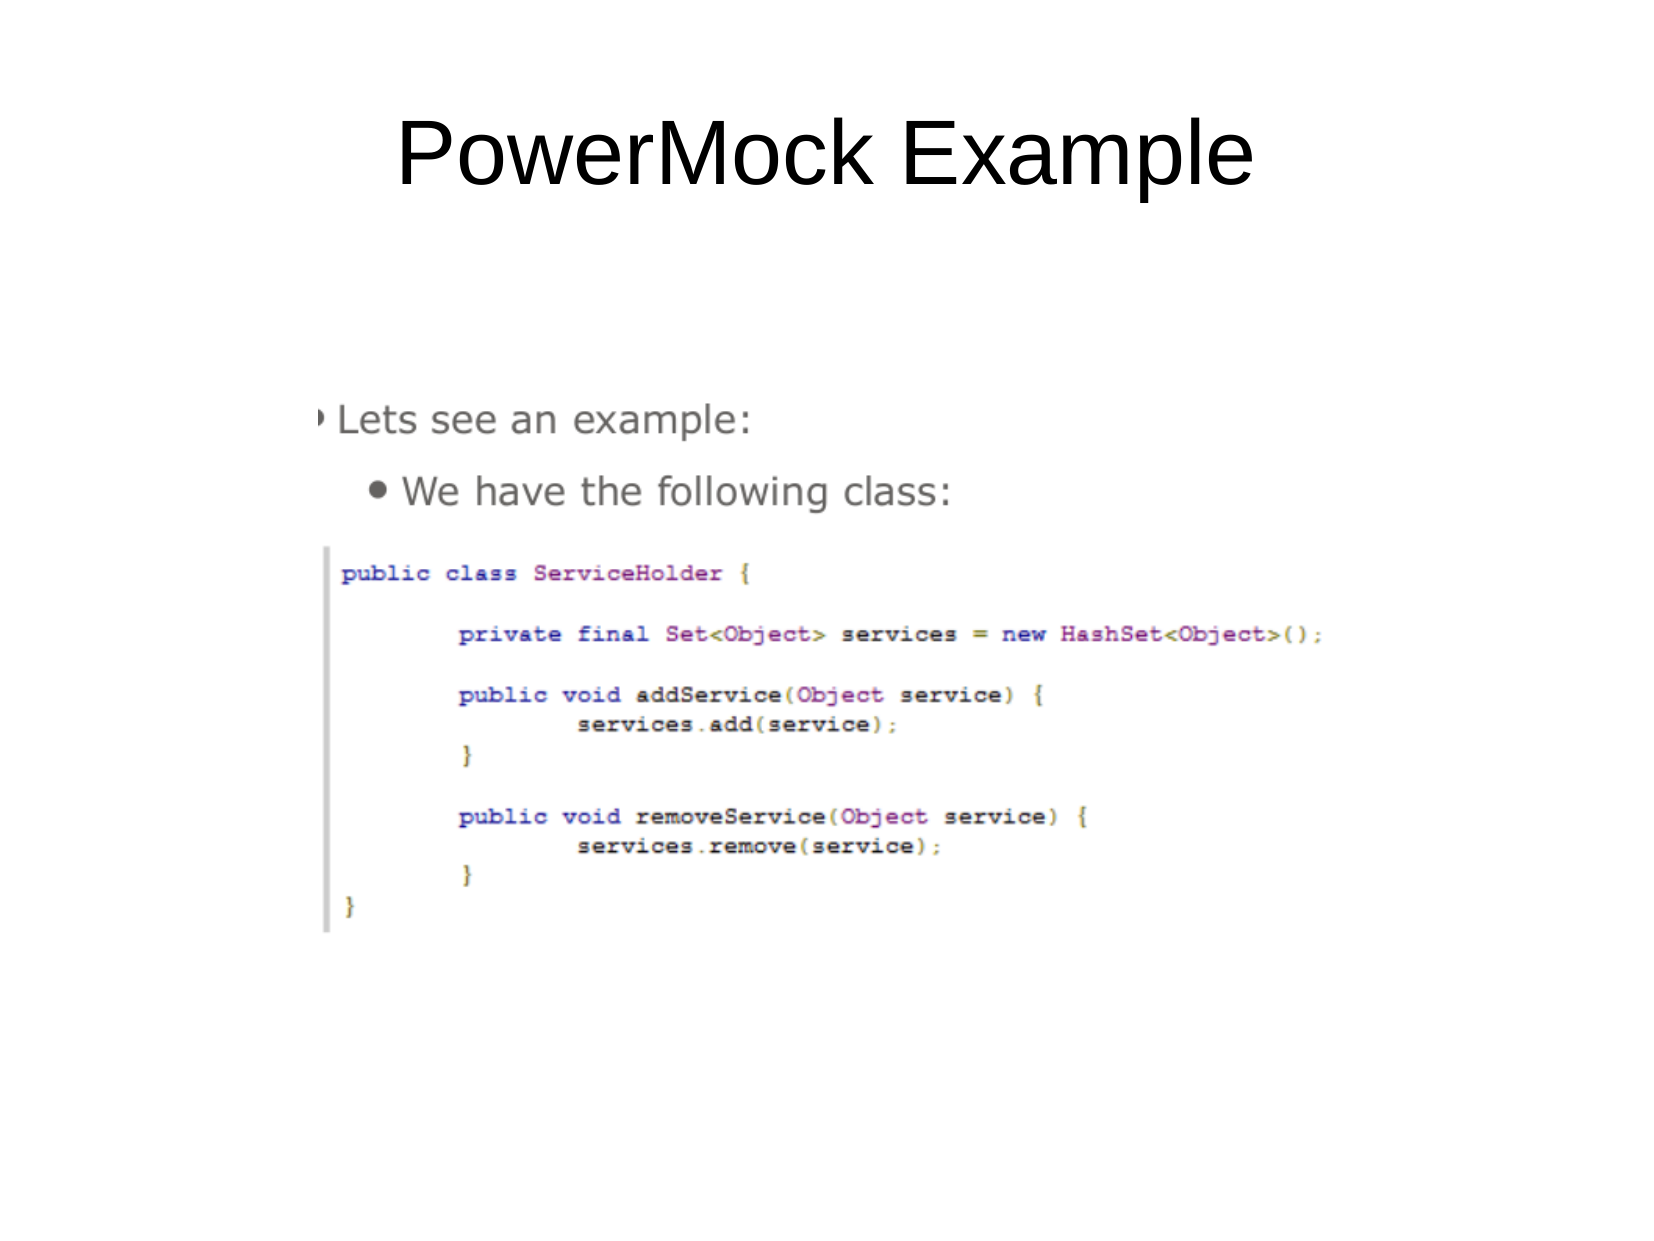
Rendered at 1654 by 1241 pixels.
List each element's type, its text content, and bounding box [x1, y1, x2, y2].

picture [318, 385, 1356, 959]
title PowerMock Example [82, 49, 1571, 257]
